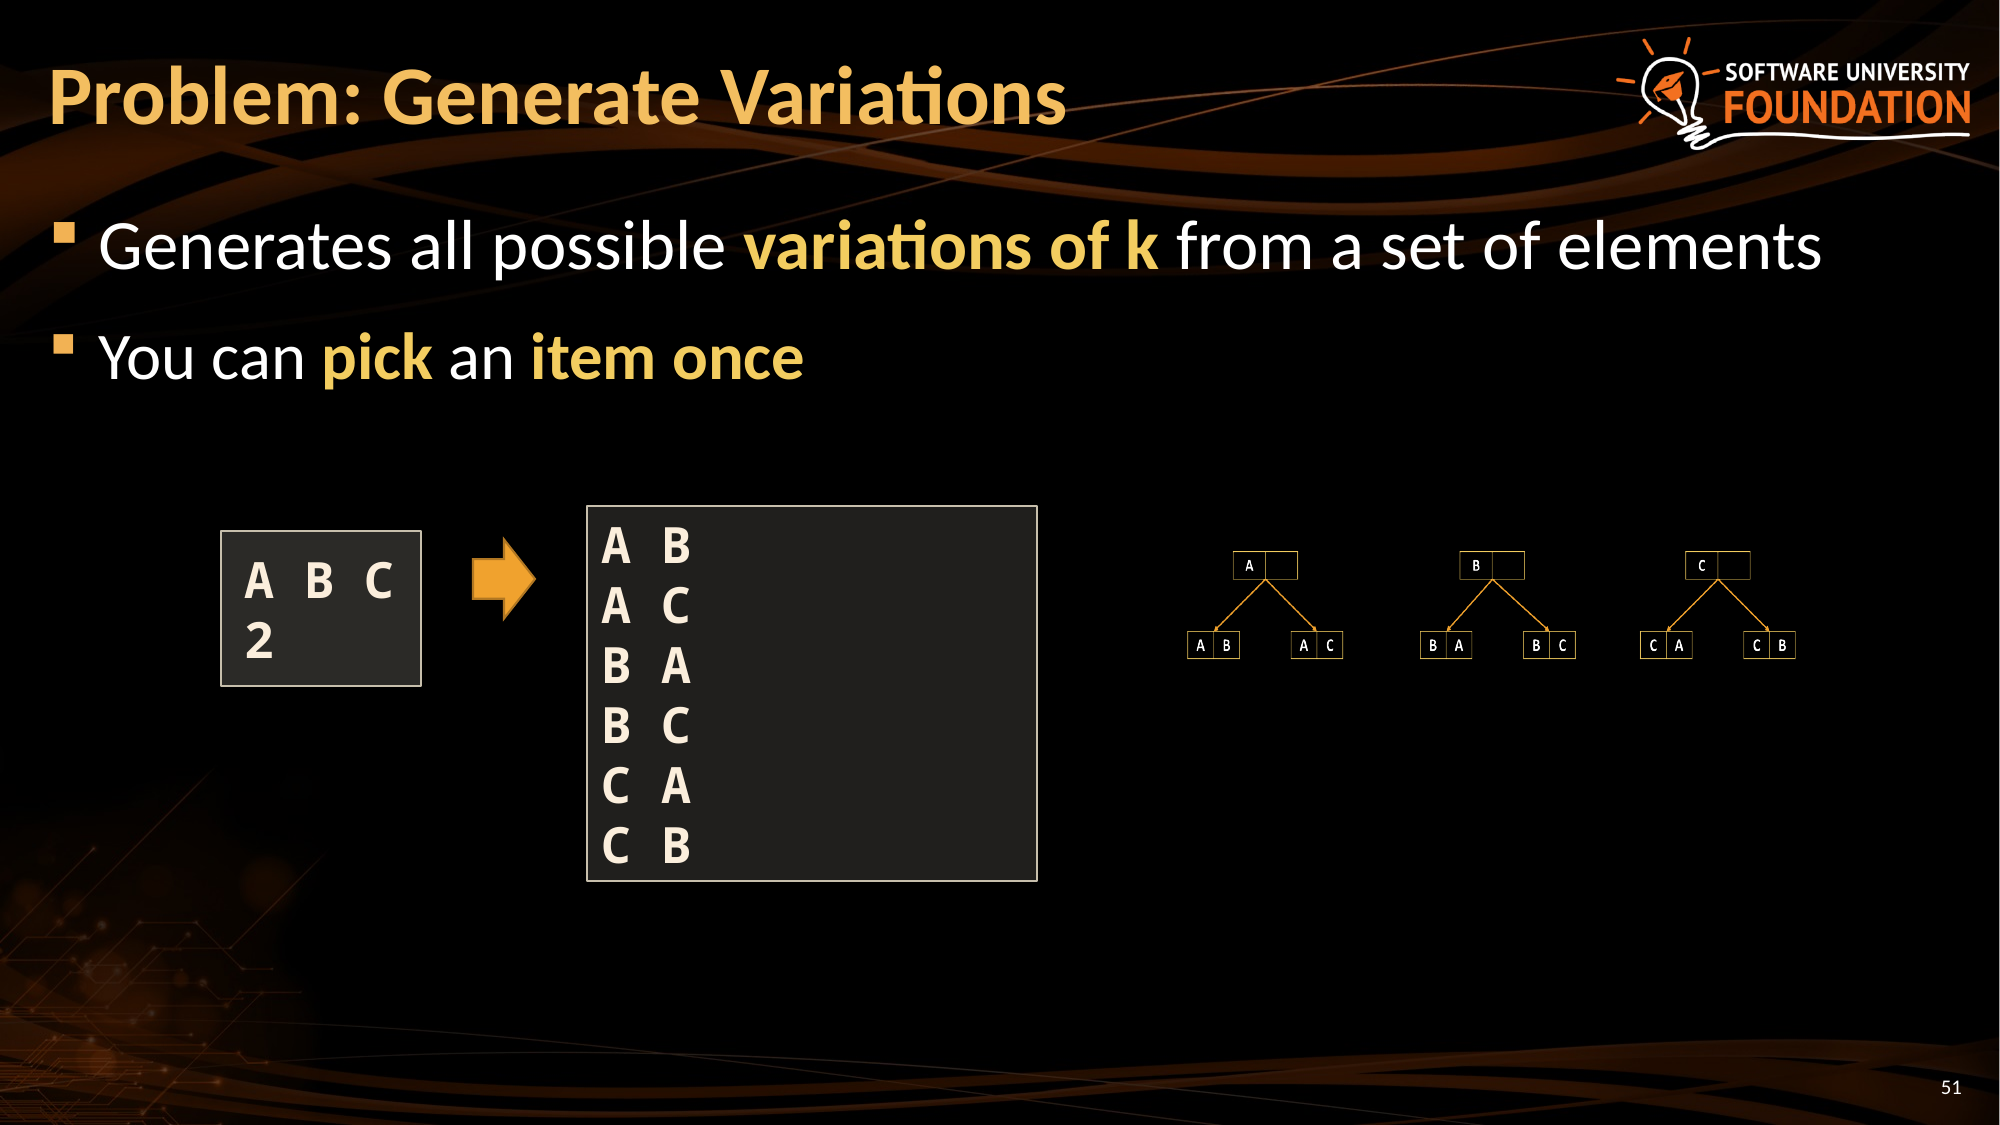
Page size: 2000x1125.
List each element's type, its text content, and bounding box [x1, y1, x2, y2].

slide_number <number> [1897, 1070, 1968, 1103]
list Generates all possible variations of k from a set of elements You can pick an item once [31, 188, 1968, 1103]
text_box A B C 2 [220, 530, 421, 687]
text_box A B A C B A B C C A C B [587, 505, 1038, 881]
text_box [472, 539, 536, 619]
title Problem: Generate Variations [30, 6, 1602, 189]
picture [0, 0, 2000, 1125]
